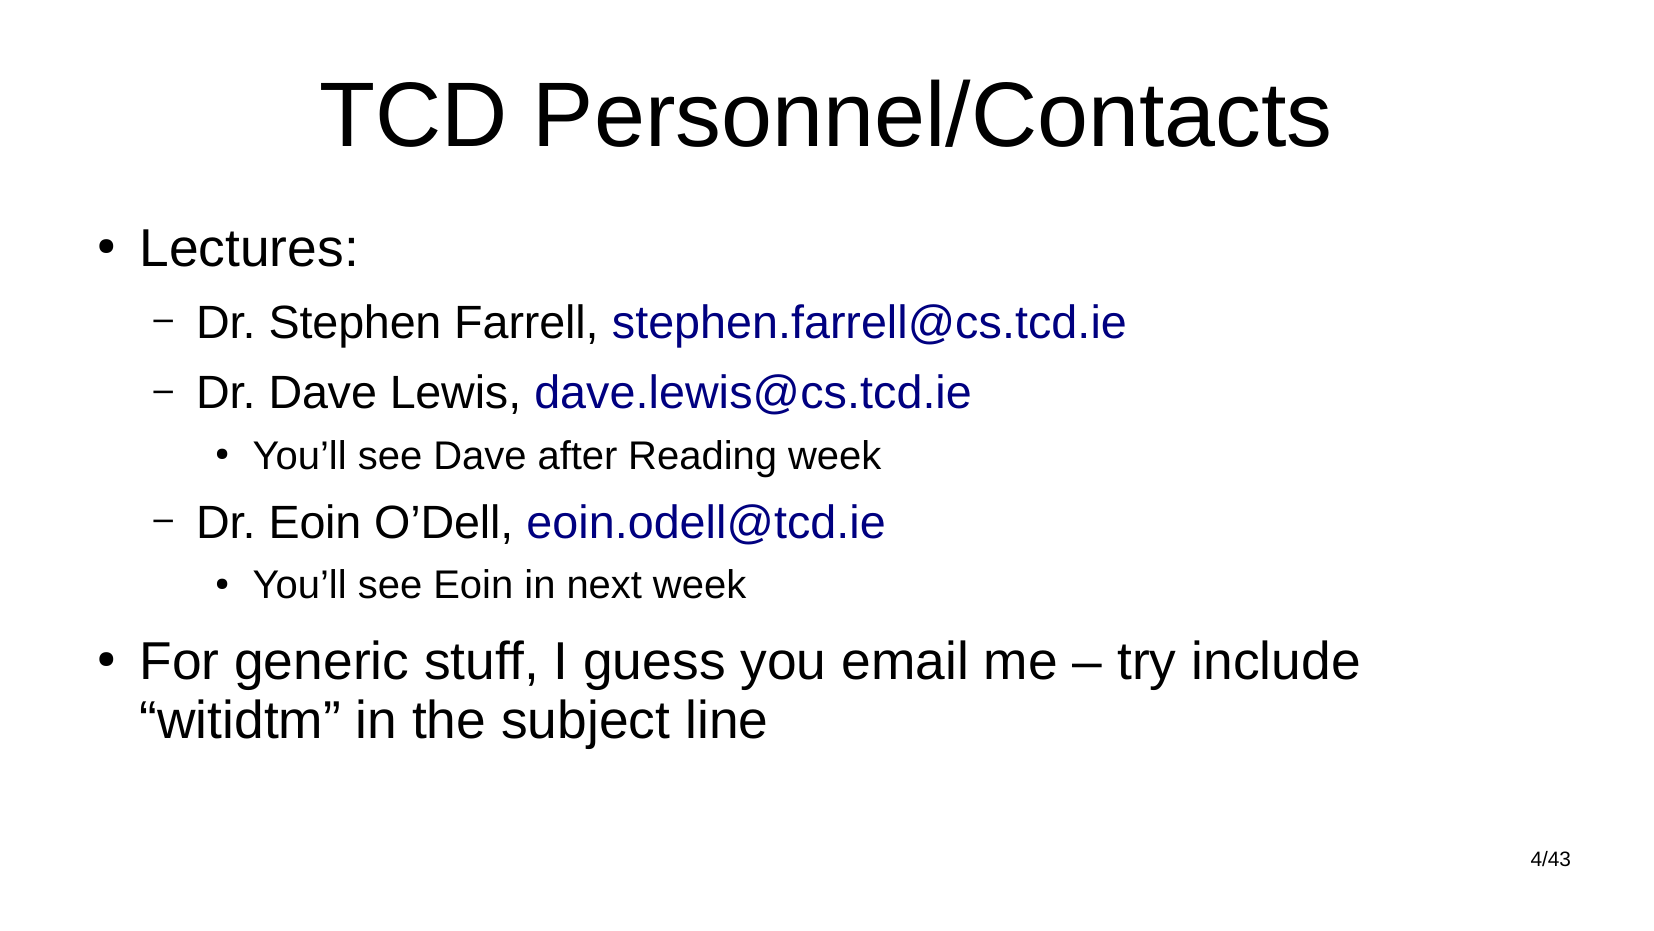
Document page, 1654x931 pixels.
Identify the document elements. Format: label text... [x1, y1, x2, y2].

list Lectures: Dr. Stephen Farrell, stephen.farrell@cs.tcd.ie Dr. Dave Lewis, dave.lewis@cs.tcd.ie You’ll see Dave after Reading week Dr. Eoin O’Dell, eoin.odell@tcd.ie You’ll see Eoin in next week For generic stuff, I guess you email me – try include “witidtm” in the subject line [82, 217, 1571, 758]
title TCD Personnel/Contacts [82, 37, 1571, 193]
